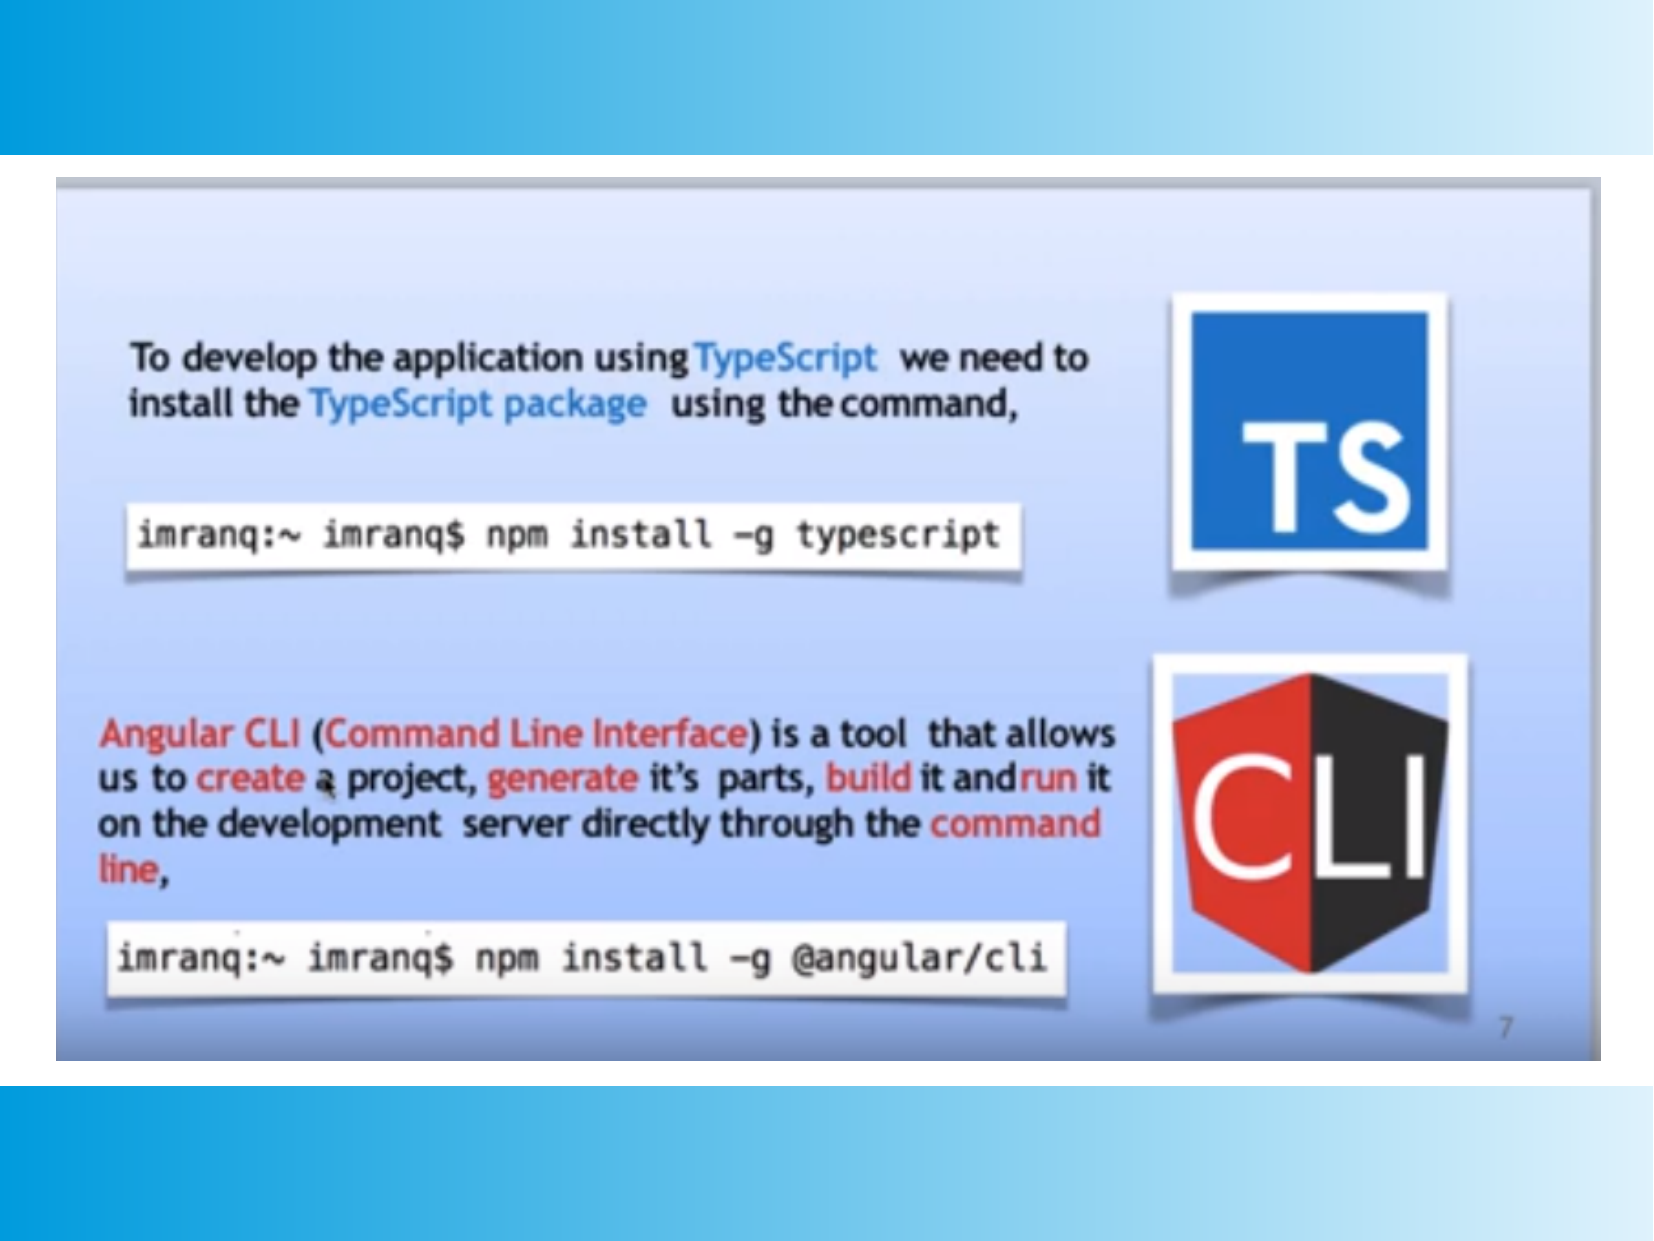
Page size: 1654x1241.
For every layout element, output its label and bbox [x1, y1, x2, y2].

picture [56, 177, 1601, 1061]
